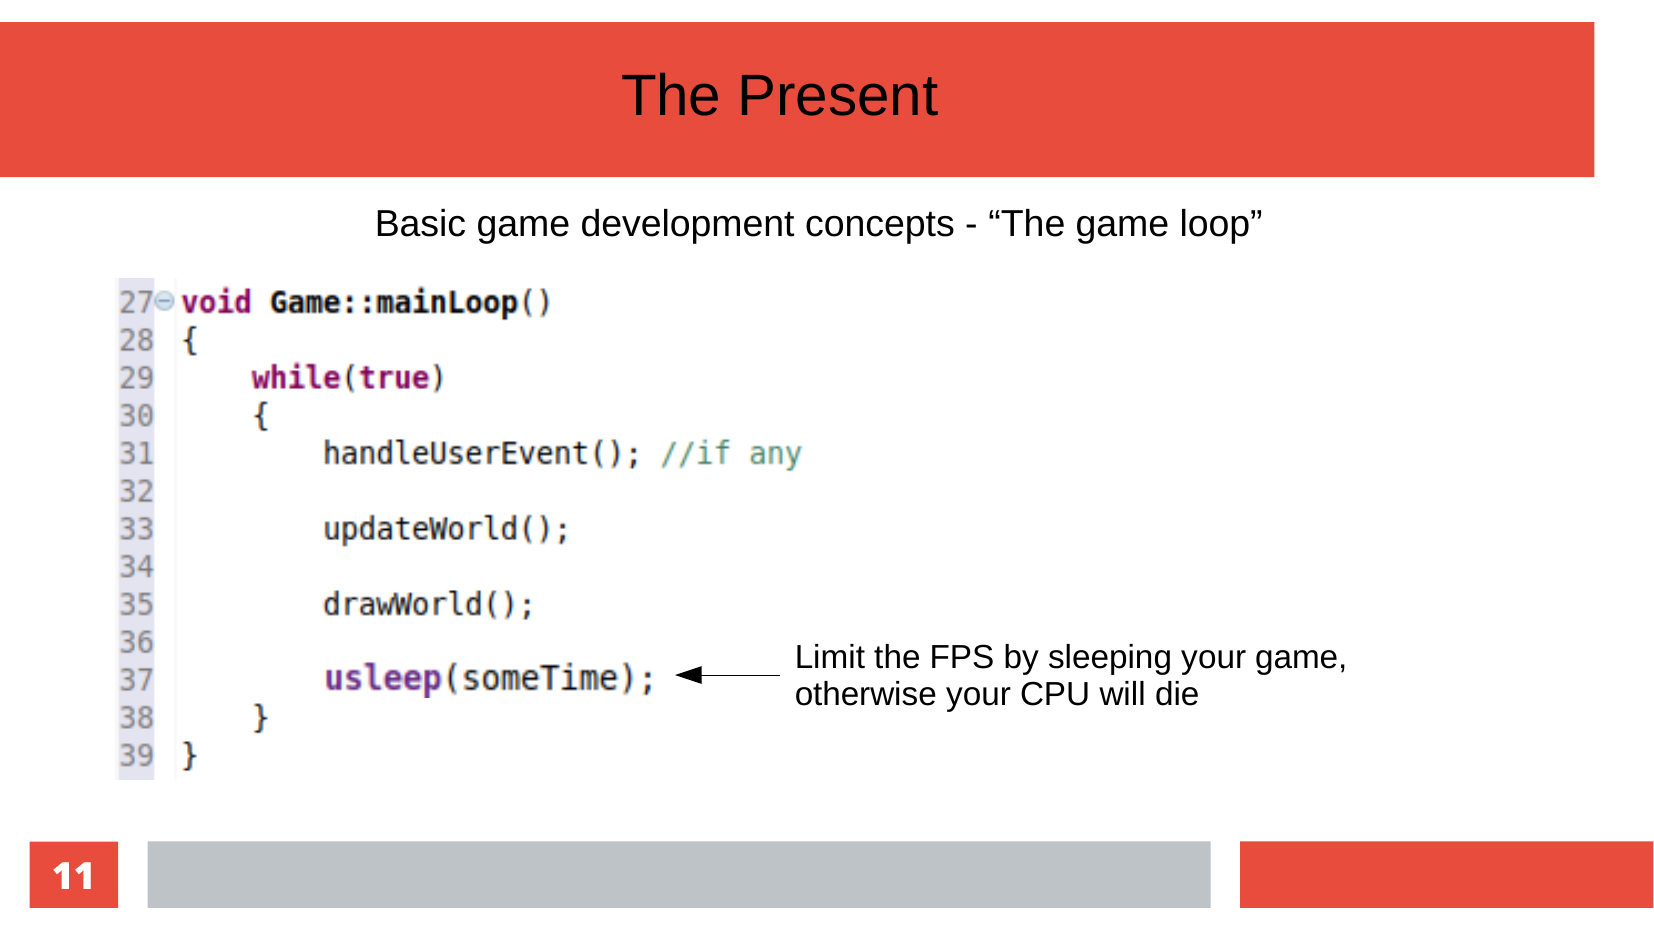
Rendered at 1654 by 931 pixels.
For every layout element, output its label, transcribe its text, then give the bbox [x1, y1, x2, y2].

text_box Basic game development concepts - “The game loop” [360, 195, 1306, 294]
text_box The Present [270, 55, 1291, 136]
picture [115, 278, 826, 781]
text_box Limit the FPS by sleeping your game, otherwise your CPU will die [780, 631, 1546, 721]
